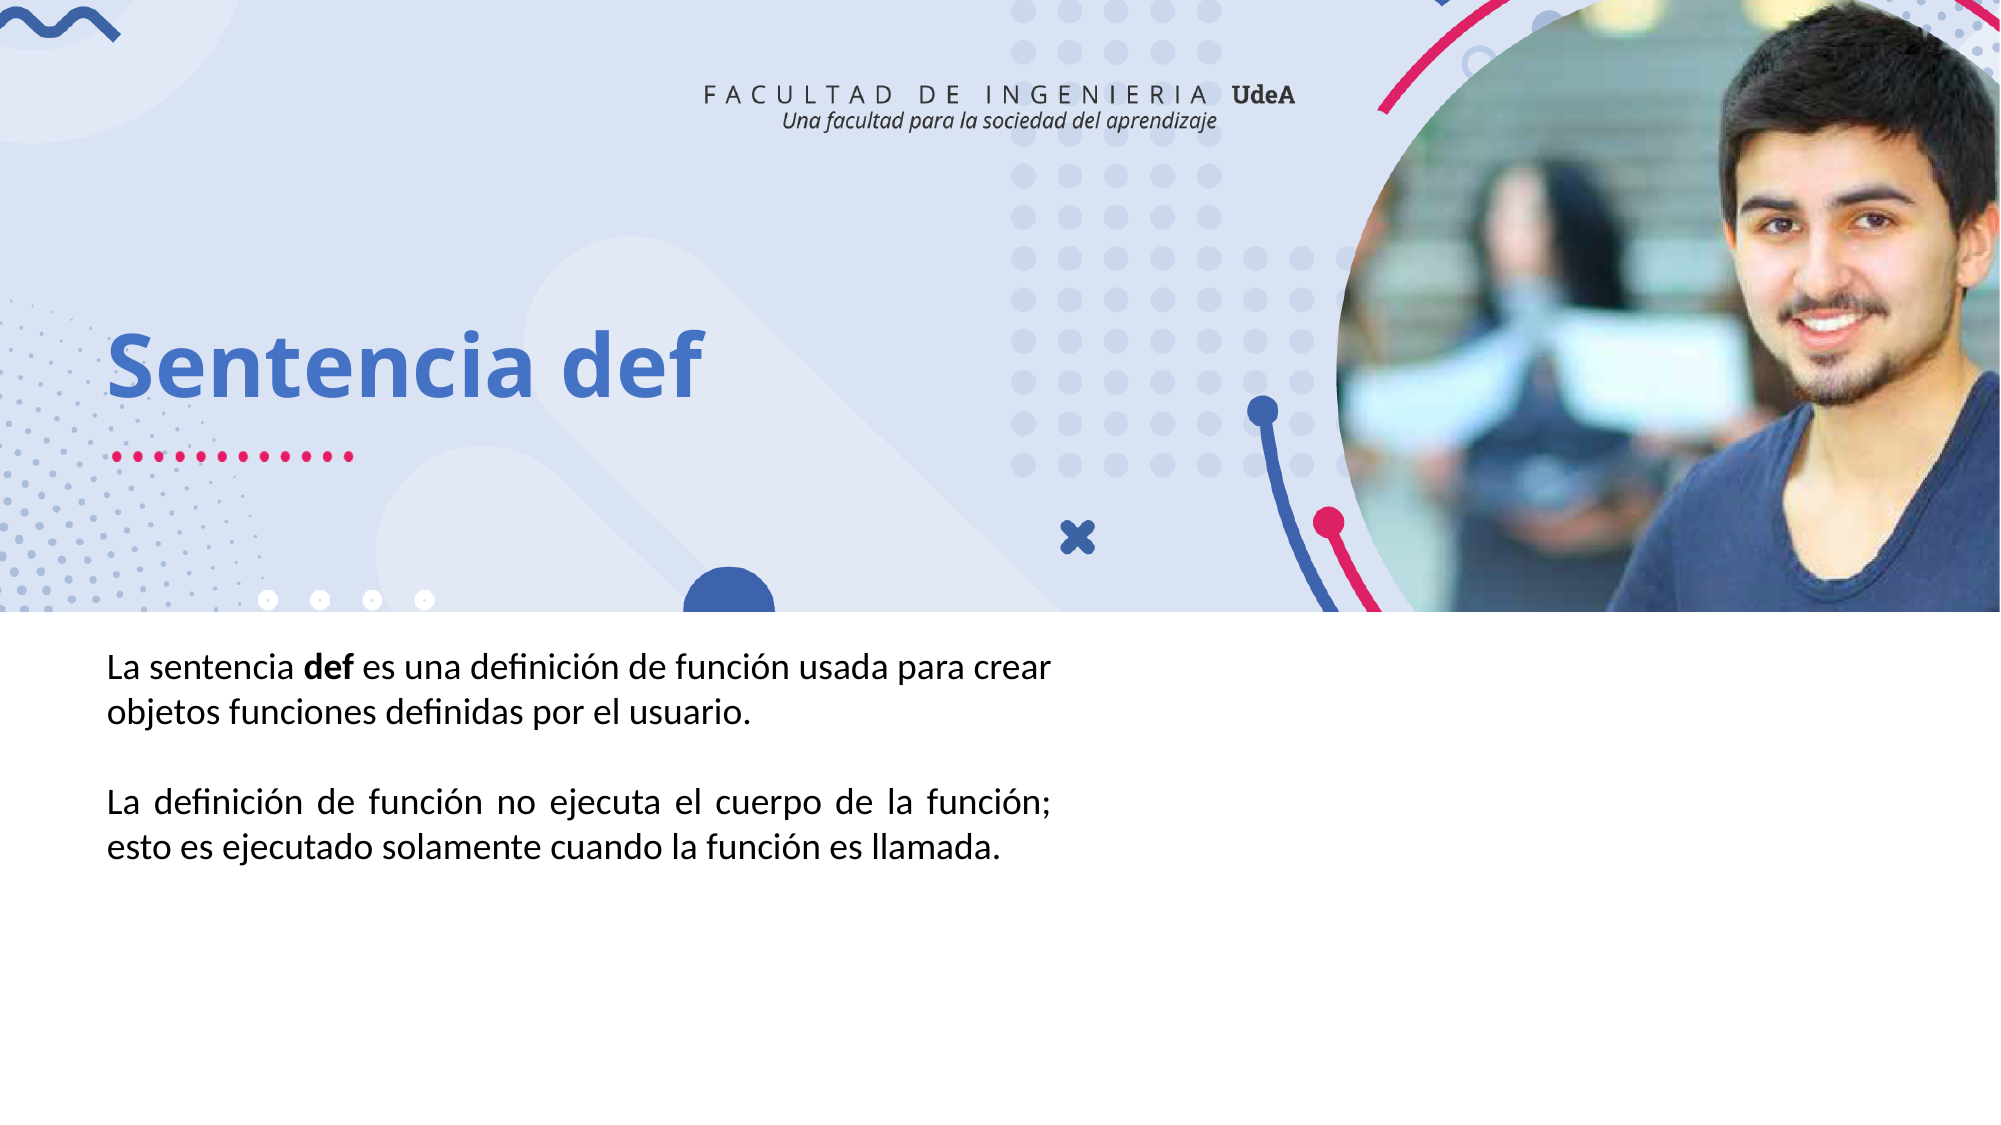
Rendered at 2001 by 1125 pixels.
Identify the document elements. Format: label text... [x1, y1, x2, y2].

text_box Sentencia def [92, 313, 988, 424]
picture [0, 0, 2000, 612]
text_box La sentencia def es una definición de función usada para crear objetos funciones definidas por el usuario. La definición de función no ejecuta el cuerpo de la función; esto es ejecutado solamente cuando la función es llamada. [92, 634, 1068, 875]
